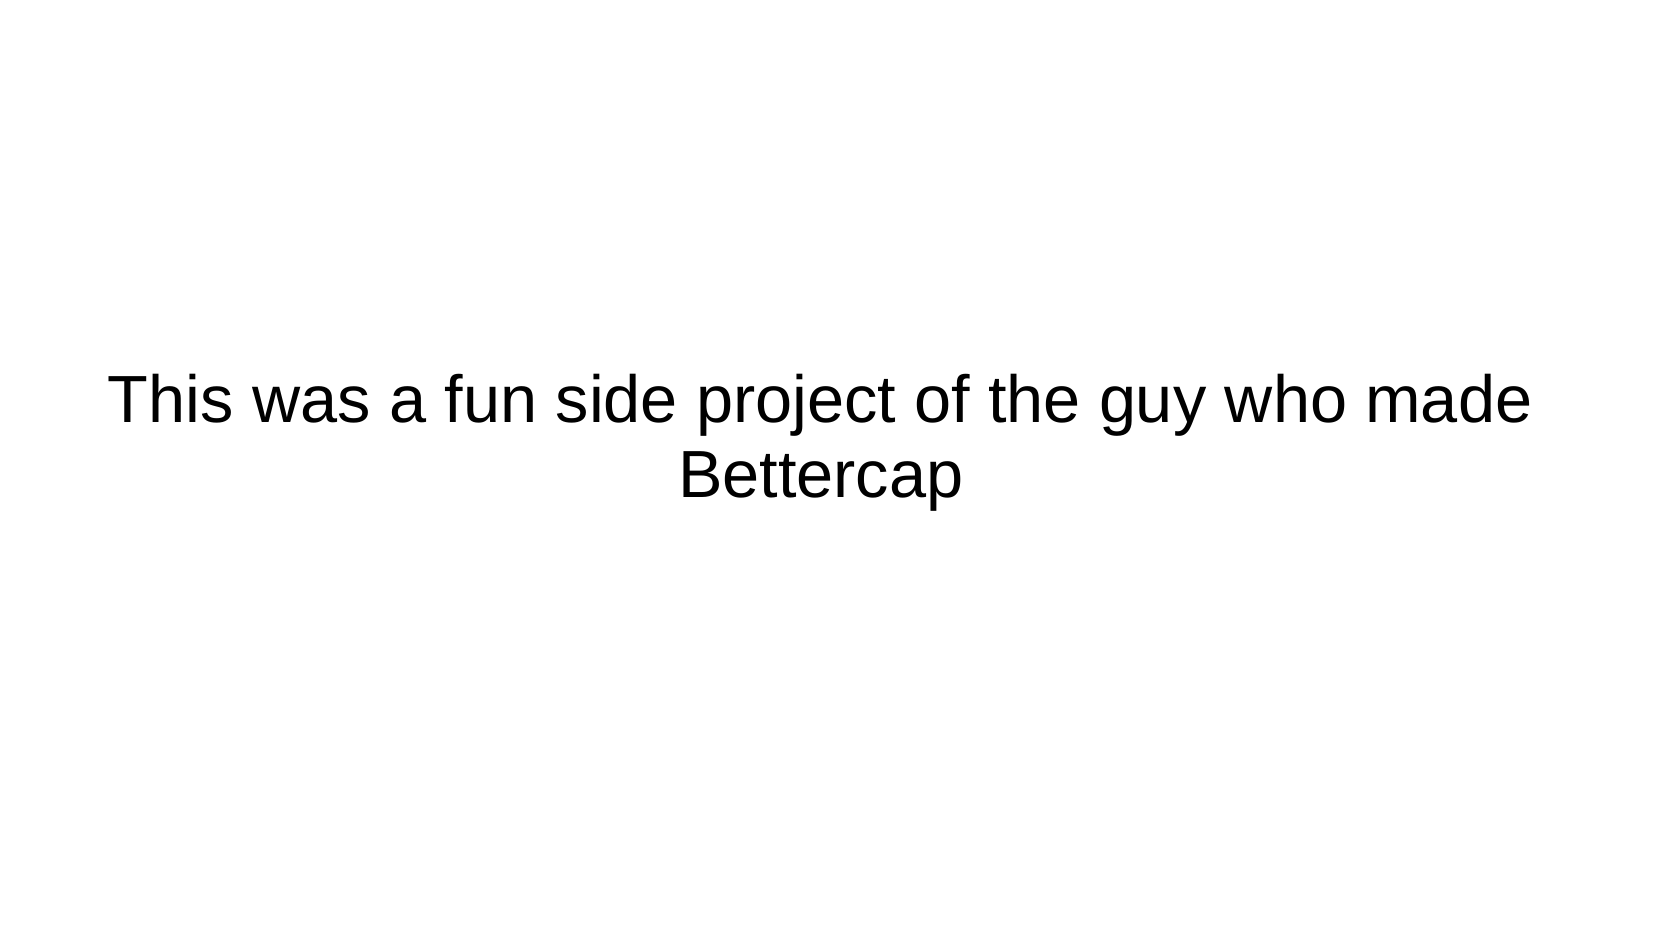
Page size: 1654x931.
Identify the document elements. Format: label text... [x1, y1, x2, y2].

subtitle This was a fun side project of the guy who made Bettercap [76, 76, 1565, 797]
